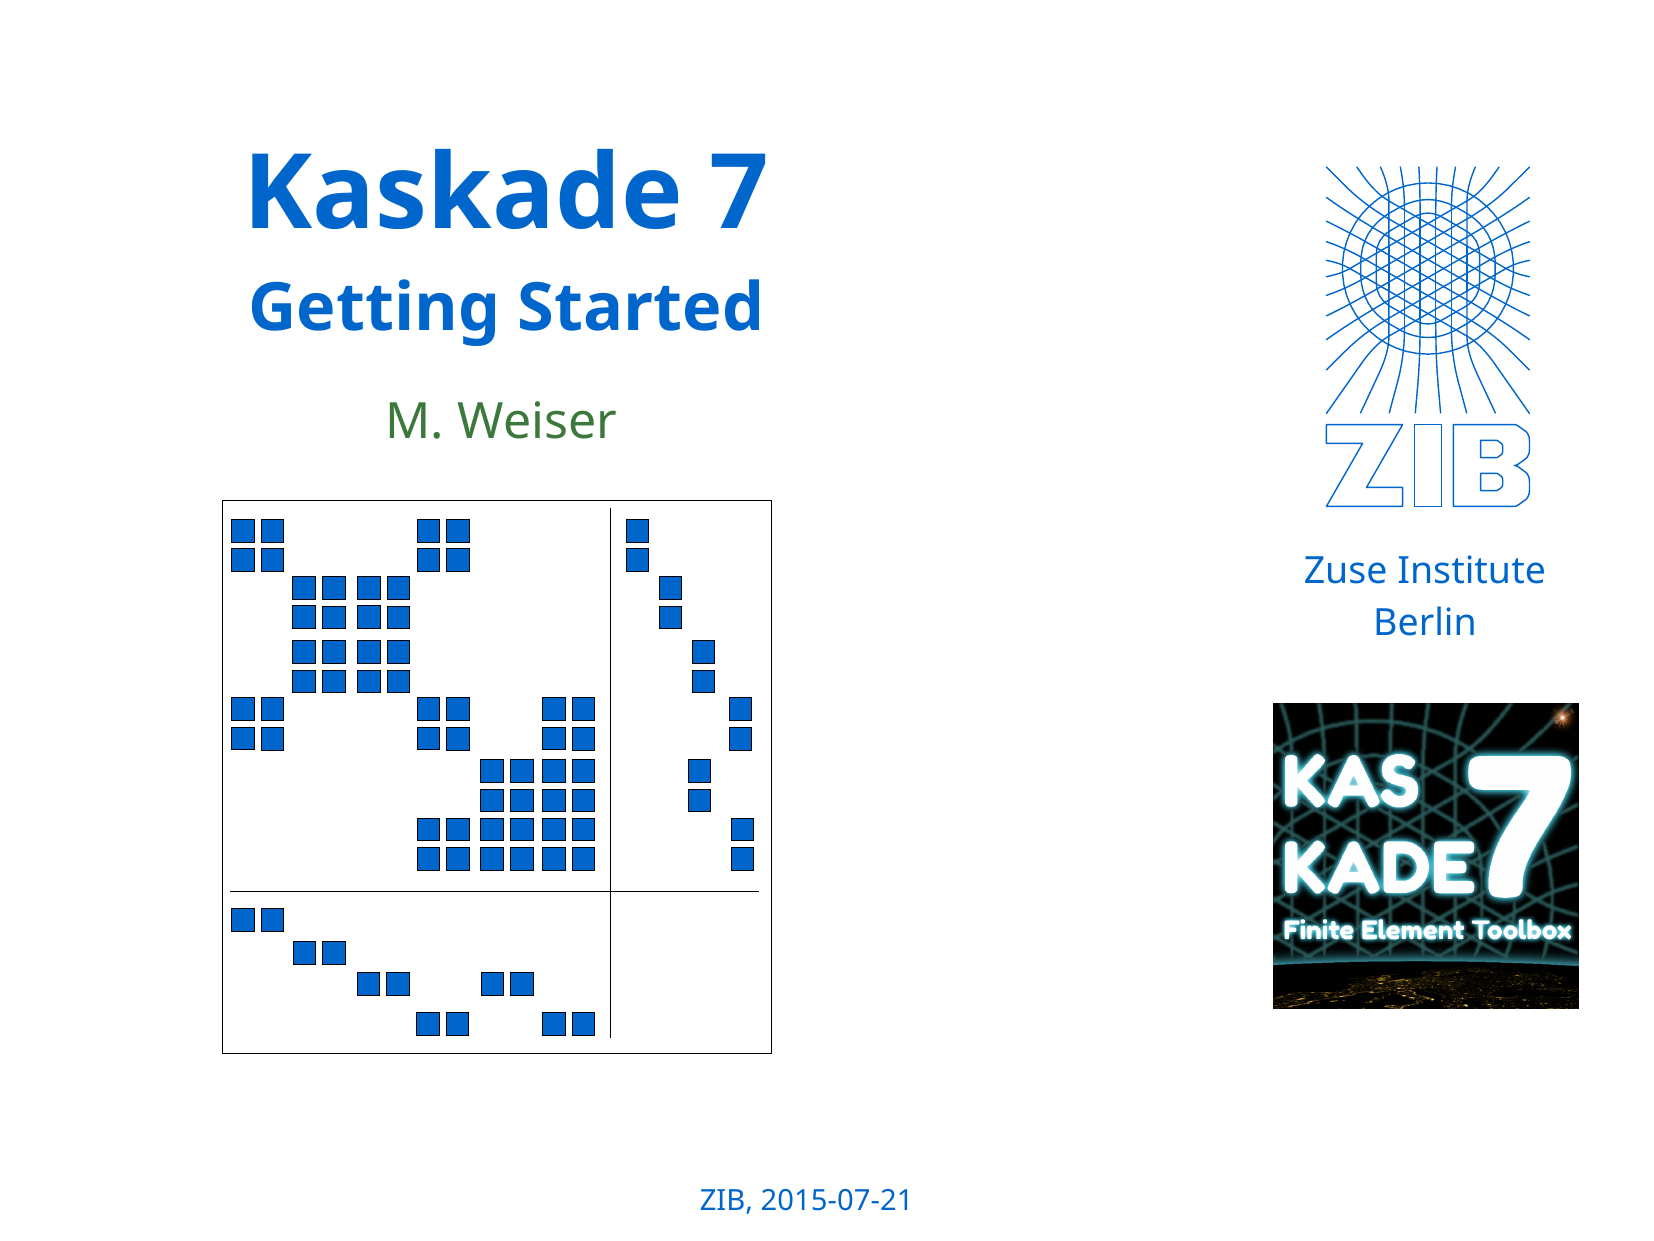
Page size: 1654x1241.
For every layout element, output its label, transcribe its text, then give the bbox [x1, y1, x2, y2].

text_box [480, 789, 504, 812]
text_box [446, 727, 470, 751]
picture [1273, 702, 1579, 1009]
text_box [446, 1012, 469, 1036]
text_box [322, 941, 346, 965]
text_box [261, 548, 284, 572]
text_box [626, 519, 649, 543]
text_box [572, 847, 595, 871]
text_box [292, 670, 316, 693]
text_box [231, 908, 255, 932]
text_box [731, 847, 754, 871]
text_box [542, 727, 566, 750]
text_box [261, 697, 284, 721]
text_box [542, 847, 566, 871]
text_box [572, 789, 595, 812]
text_box [542, 1012, 566, 1036]
text_box [480, 818, 504, 841]
text_box [417, 818, 440, 841]
text_box [387, 670, 410, 693]
text_box [729, 727, 752, 751]
text_box [480, 847, 504, 871]
text_box [626, 548, 649, 572]
text_box [322, 670, 346, 693]
text_box [572, 1012, 595, 1036]
text_box [688, 759, 711, 783]
text_box [692, 670, 715, 693]
text_box [417, 548, 440, 572]
text_box [510, 972, 534, 996]
text_box [542, 818, 566, 841]
text_box M. Weiser [370, 377, 623, 451]
text_box [688, 789, 711, 812]
text_box [417, 847, 440, 871]
text_box [261, 519, 284, 543]
text_box [480, 759, 504, 783]
text_box [387, 640, 410, 664]
text_box [572, 759, 595, 783]
text_box [731, 818, 754, 841]
text_box [417, 519, 440, 543]
text_box [357, 576, 381, 600]
text_box [357, 640, 381, 664]
text_box [542, 759, 566, 783]
text_box [542, 697, 566, 721]
text_box [261, 908, 284, 932]
text_box [416, 1012, 440, 1036]
text_box [231, 519, 255, 543]
text_box [692, 640, 715, 664]
text_box [322, 640, 346, 664]
text_box [387, 606, 410, 629]
text_box [322, 606, 346, 629]
text_box [659, 576, 682, 600]
text_box [357, 670, 381, 693]
text_box Kaskade 7 Getting Started [228, 109, 765, 325]
text_box [357, 605, 381, 629]
text_box [231, 548, 255, 572]
text_box [481, 972, 504, 996]
text_box [292, 640, 316, 664]
text_box [292, 576, 316, 600]
text_box [292, 605, 316, 629]
text_box [417, 727, 440, 750]
text_box [446, 548, 470, 572]
text_box [542, 789, 566, 812]
text_box [387, 576, 410, 600]
text_box [231, 727, 255, 750]
text_box [357, 972, 380, 996]
text_box [510, 847, 534, 871]
text_box [510, 818, 534, 841]
text_box [510, 789, 534, 812]
text_box [572, 818, 595, 841]
text_box [231, 697, 255, 721]
text_box [446, 847, 470, 871]
text_box [572, 697, 595, 721]
text_box [293, 941, 316, 965]
text_box [510, 759, 534, 783]
text_box [446, 519, 470, 543]
text_box ZIB, 2015-07-21 [684, 1171, 921, 1221]
text_box [572, 727, 595, 751]
text_box [659, 606, 682, 629]
text_box [386, 972, 410, 996]
text_box [729, 697, 752, 721]
text_box [261, 727, 284, 751]
text_box [446, 818, 470, 841]
text_box [322, 576, 346, 600]
text_box [417, 697, 440, 721]
text_box [446, 697, 470, 721]
